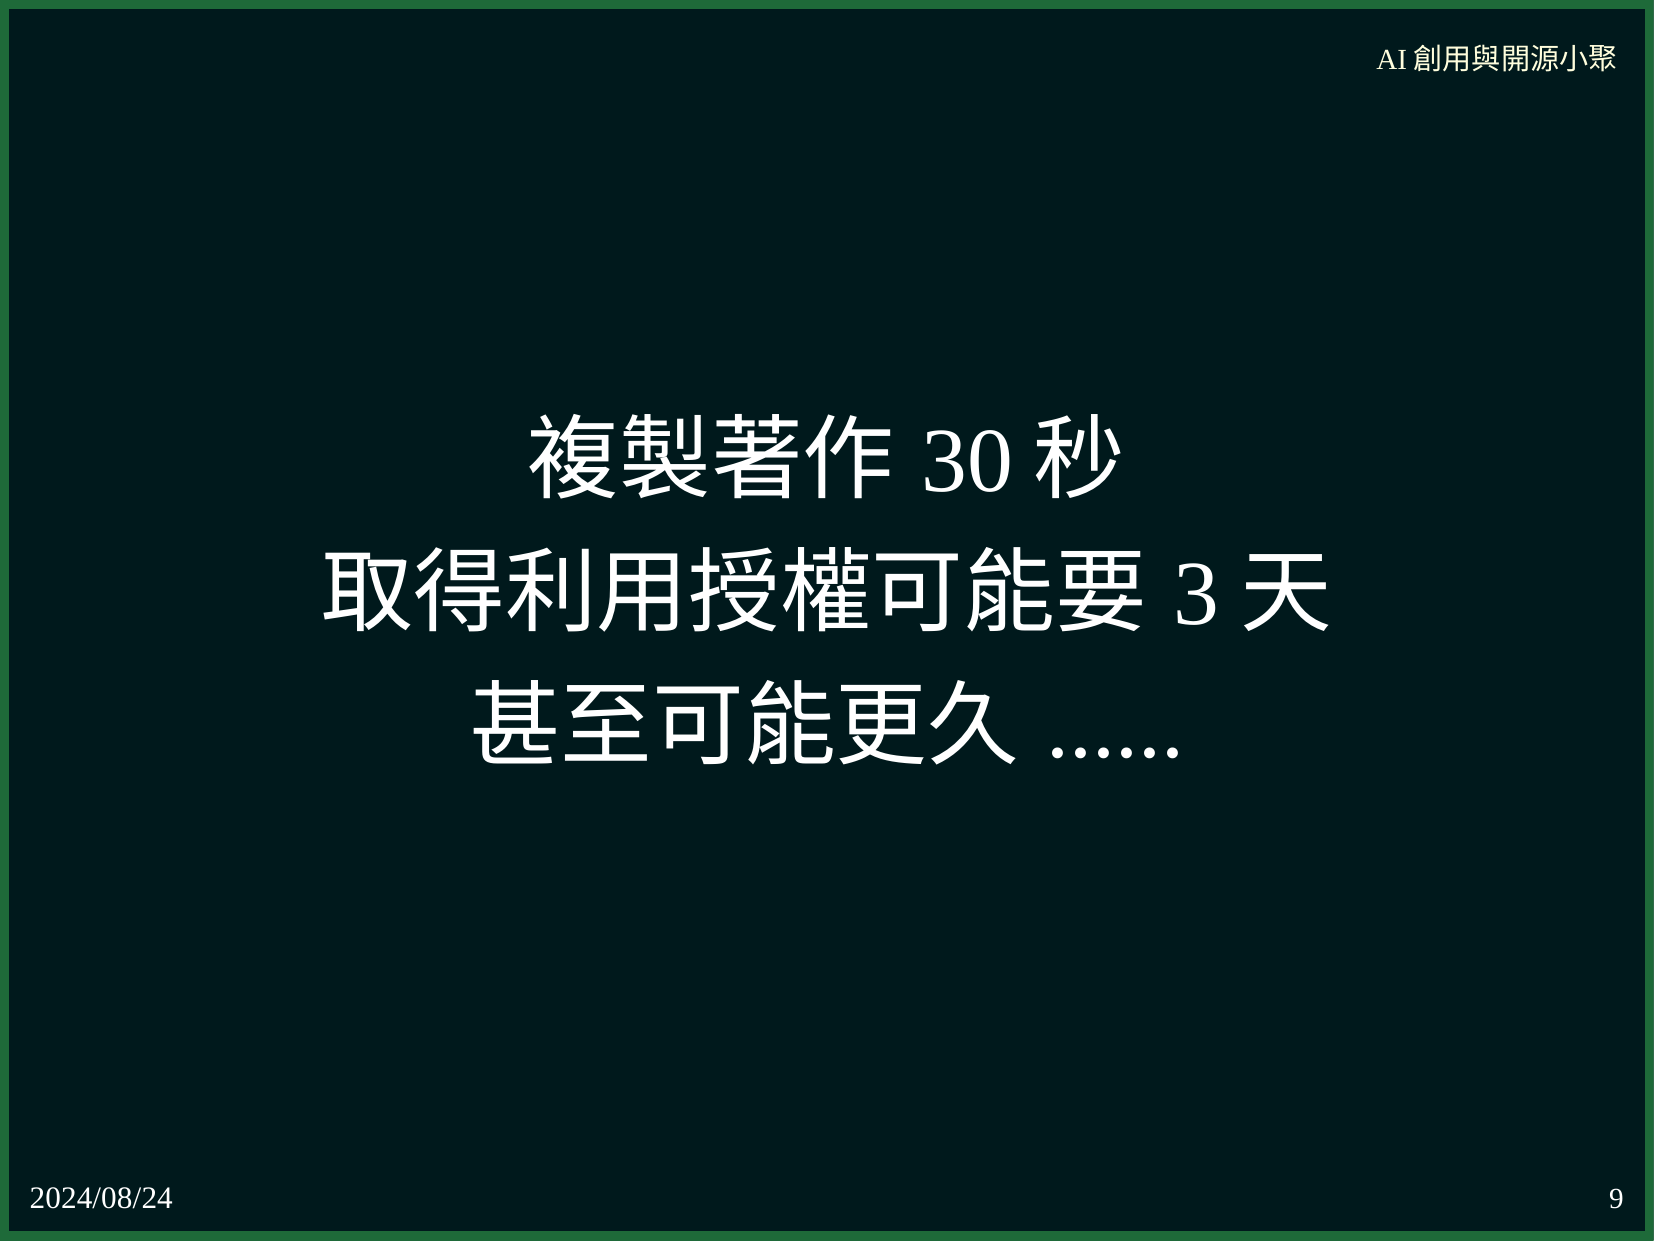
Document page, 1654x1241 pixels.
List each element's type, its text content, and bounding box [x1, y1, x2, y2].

title 複製著作30秒 取得利用授權可能要3天 甚至可能更久...... [82, 242, 1571, 927]
